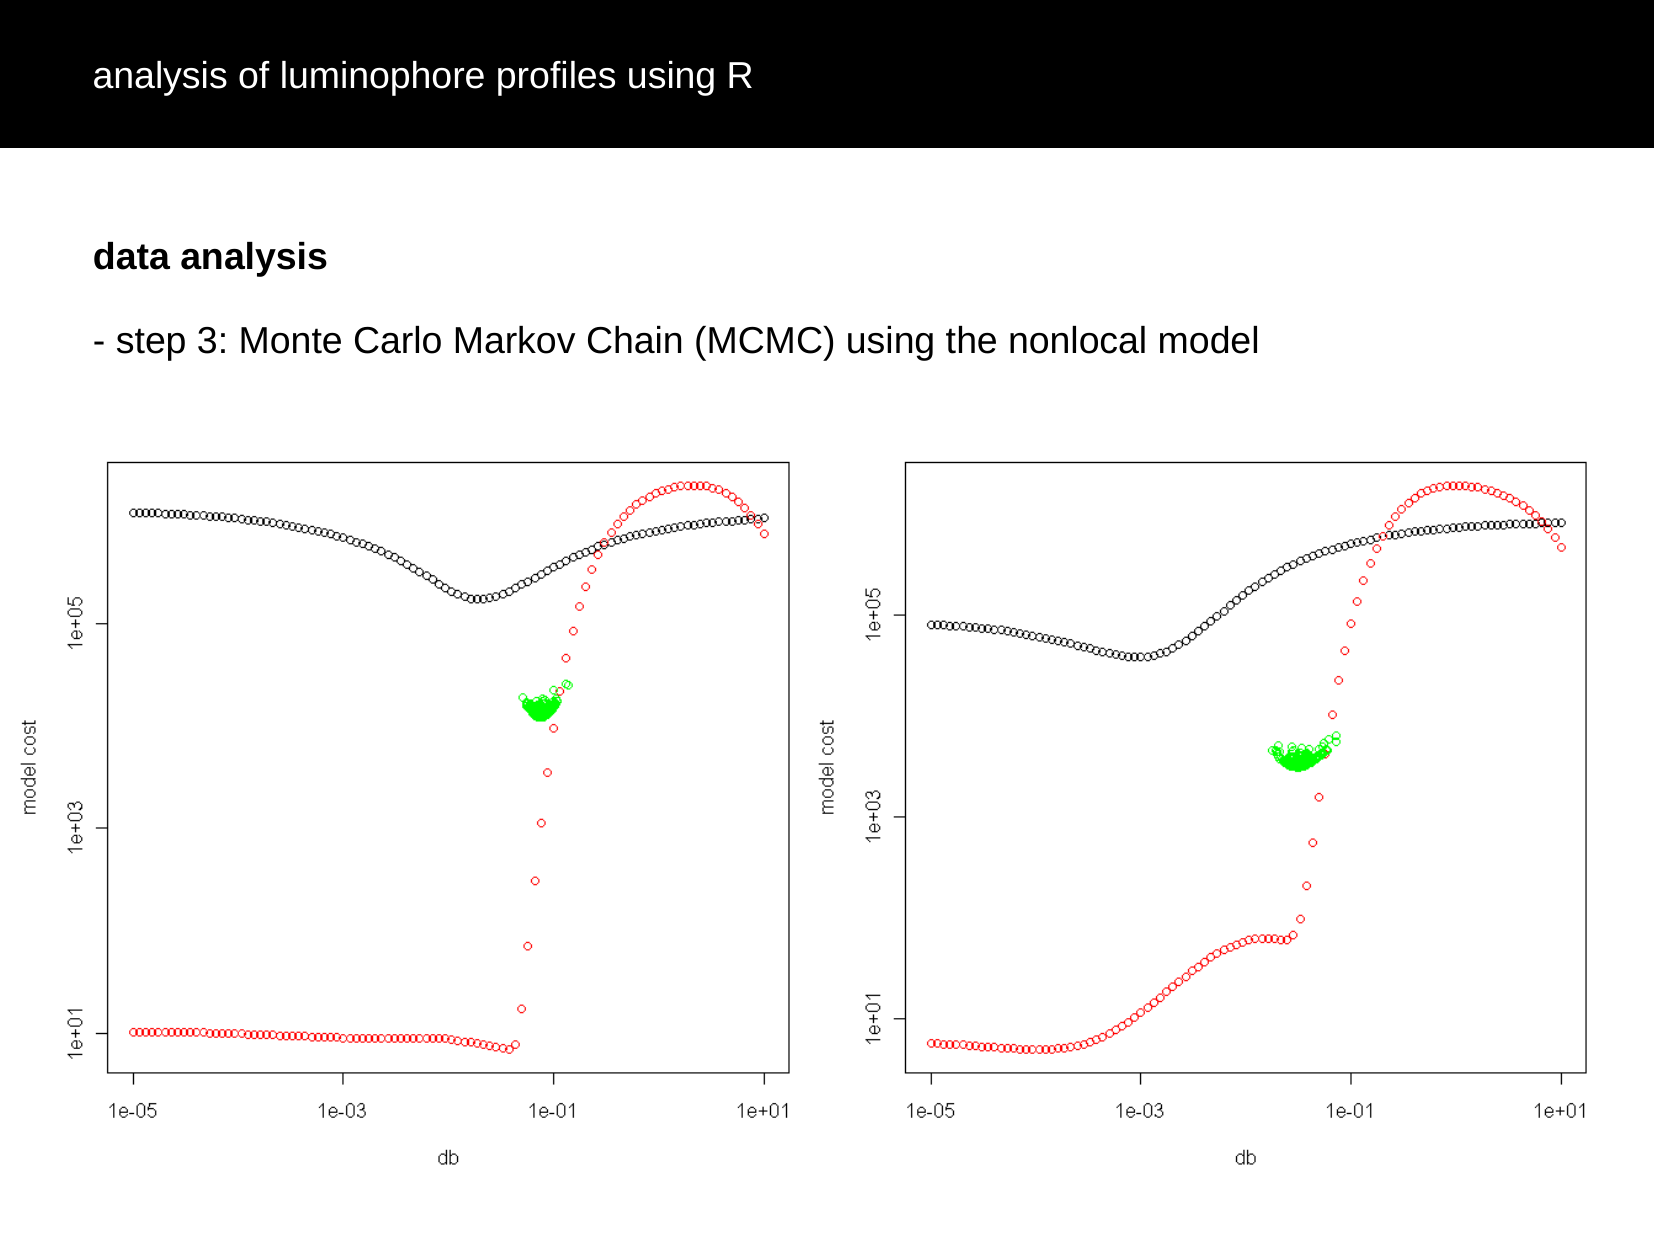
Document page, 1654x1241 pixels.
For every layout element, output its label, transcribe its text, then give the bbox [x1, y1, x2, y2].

text_box data analysis - step 3: Monte Carlo Markov Chain (MCMC) using the nonlocal model [78, 228, 1275, 366]
picture [11, 366, 1636, 1193]
text_box [0, 0, 1654, 148]
text_box analysis of luminophore profiles using R [77, 46, 769, 104]
